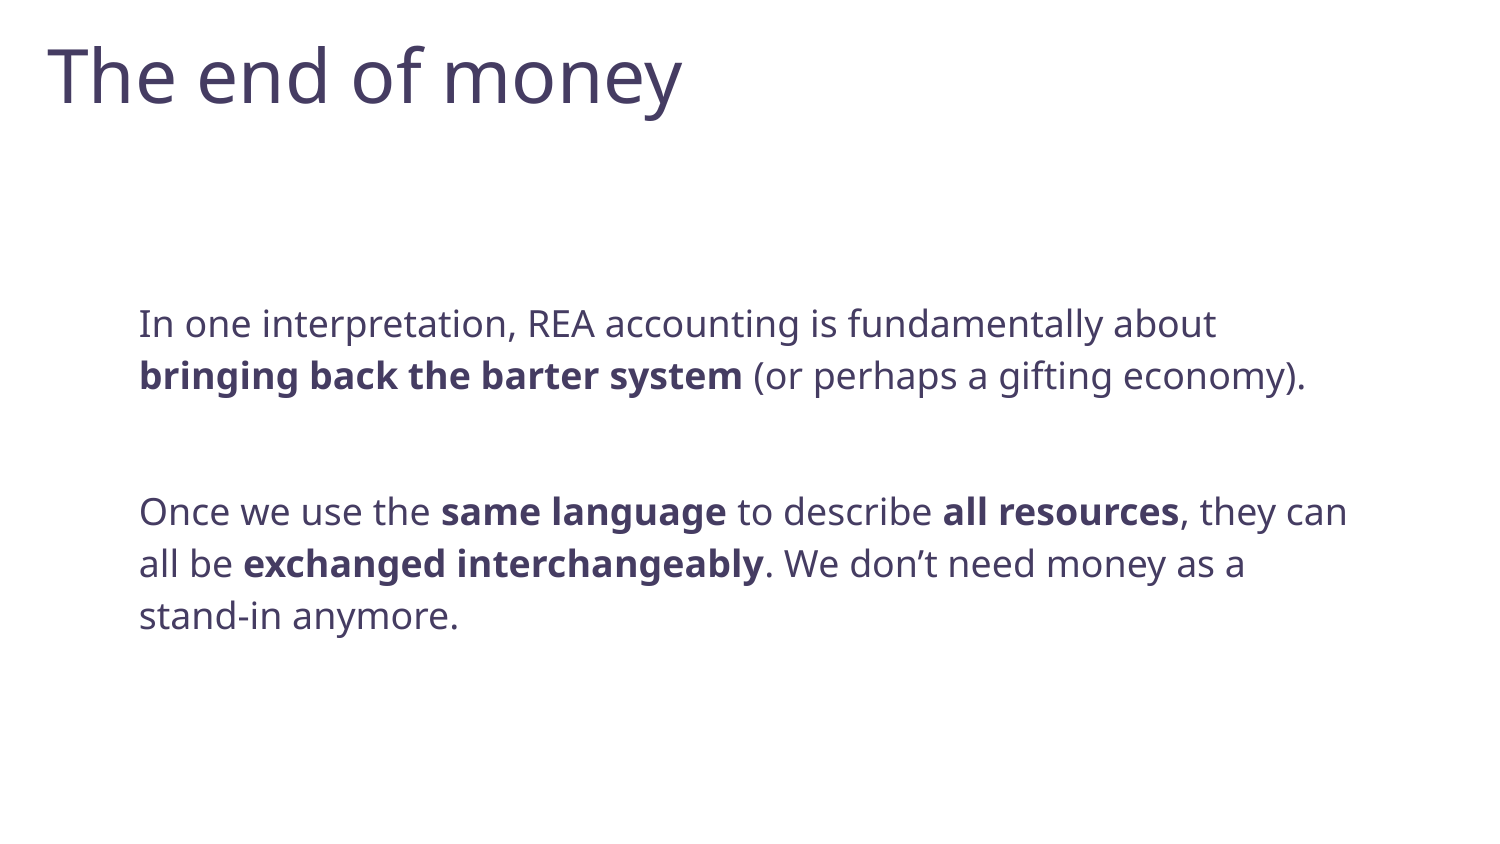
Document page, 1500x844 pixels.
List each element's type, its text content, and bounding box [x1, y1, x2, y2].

title The end of money [32, 13, 1469, 128]
list In one interpretation, REA accounting is fundamentally about bringing back the barter system (or perhaps a gifting economy). Once we use the same language to describe all resources, they can all be exchanged interchangeably. We don’t need money as a stand-in anymore. [123, 164, 1376, 766]
